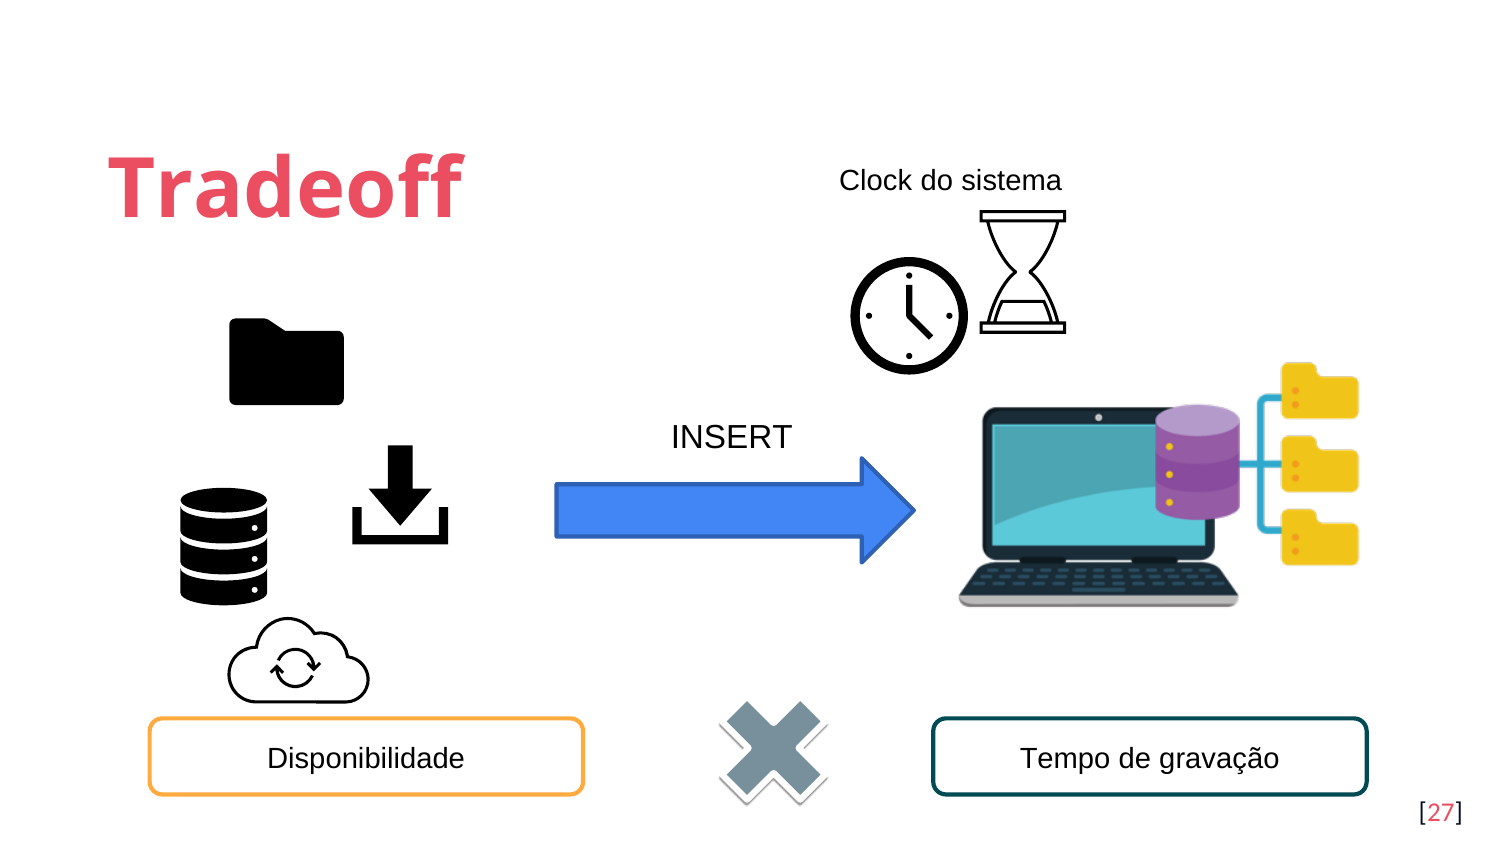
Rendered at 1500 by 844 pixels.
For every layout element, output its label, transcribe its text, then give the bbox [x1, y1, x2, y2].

text_box Tempo de gravação [933, 718, 1367, 795]
picture [148, 471, 374, 718]
text_box Clock do sistema [803, 153, 1098, 205]
slide_number [27] [1403, 779, 1494, 844]
text_box [556, 464, 914, 563]
text_box INSERT [548, 407, 916, 464]
picture [211, 286, 476, 570]
text_box [722, 696, 826, 800]
text_box Disponibilidade [149, 718, 584, 795]
picture [834, 205, 1384, 613]
text_box Tradeoff [92, 104, 1408, 243]
